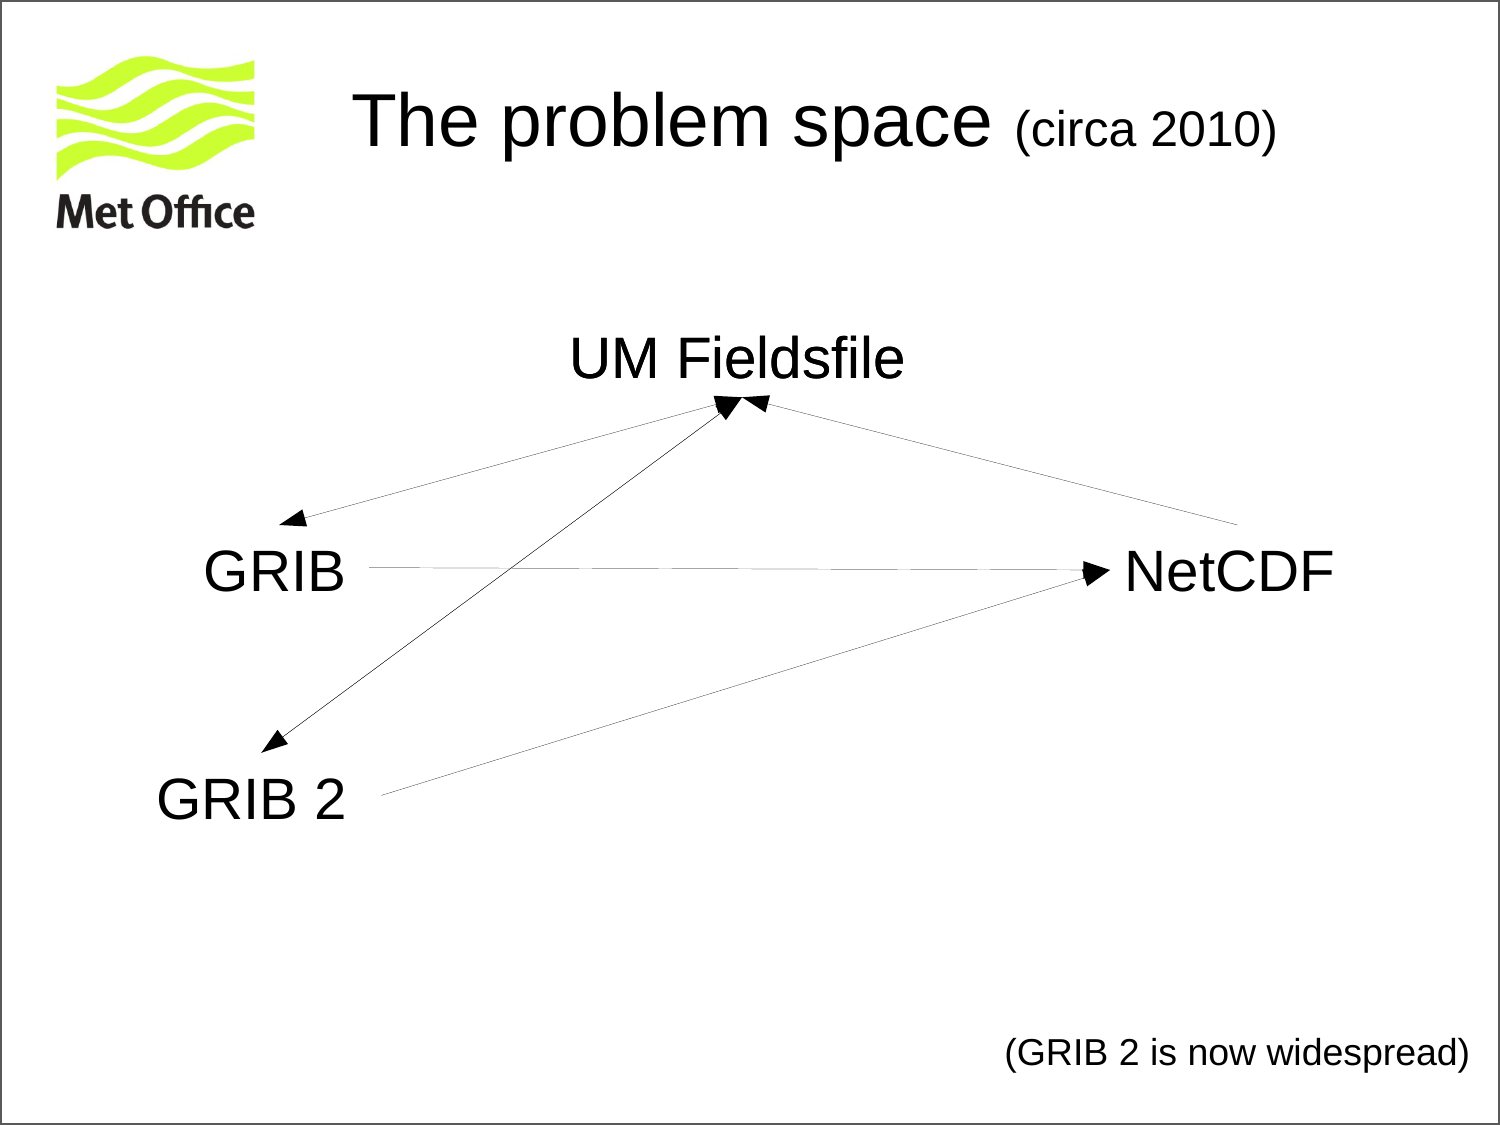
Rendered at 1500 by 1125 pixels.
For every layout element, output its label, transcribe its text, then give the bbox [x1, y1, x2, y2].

text_box NetCDF [1110, 525, 1366, 616]
text_box GRIB [189, 525, 370, 610]
text_box GRIB 2 [141, 752, 382, 838]
text_box UM Fieldsfile [554, 311, 930, 397]
picture [24, 21, 287, 262]
text_box (GRIB 2 is now widespread) [555, 1020, 1486, 1125]
text_box The problem space (circa 2010) [336, 63, 1294, 170]
